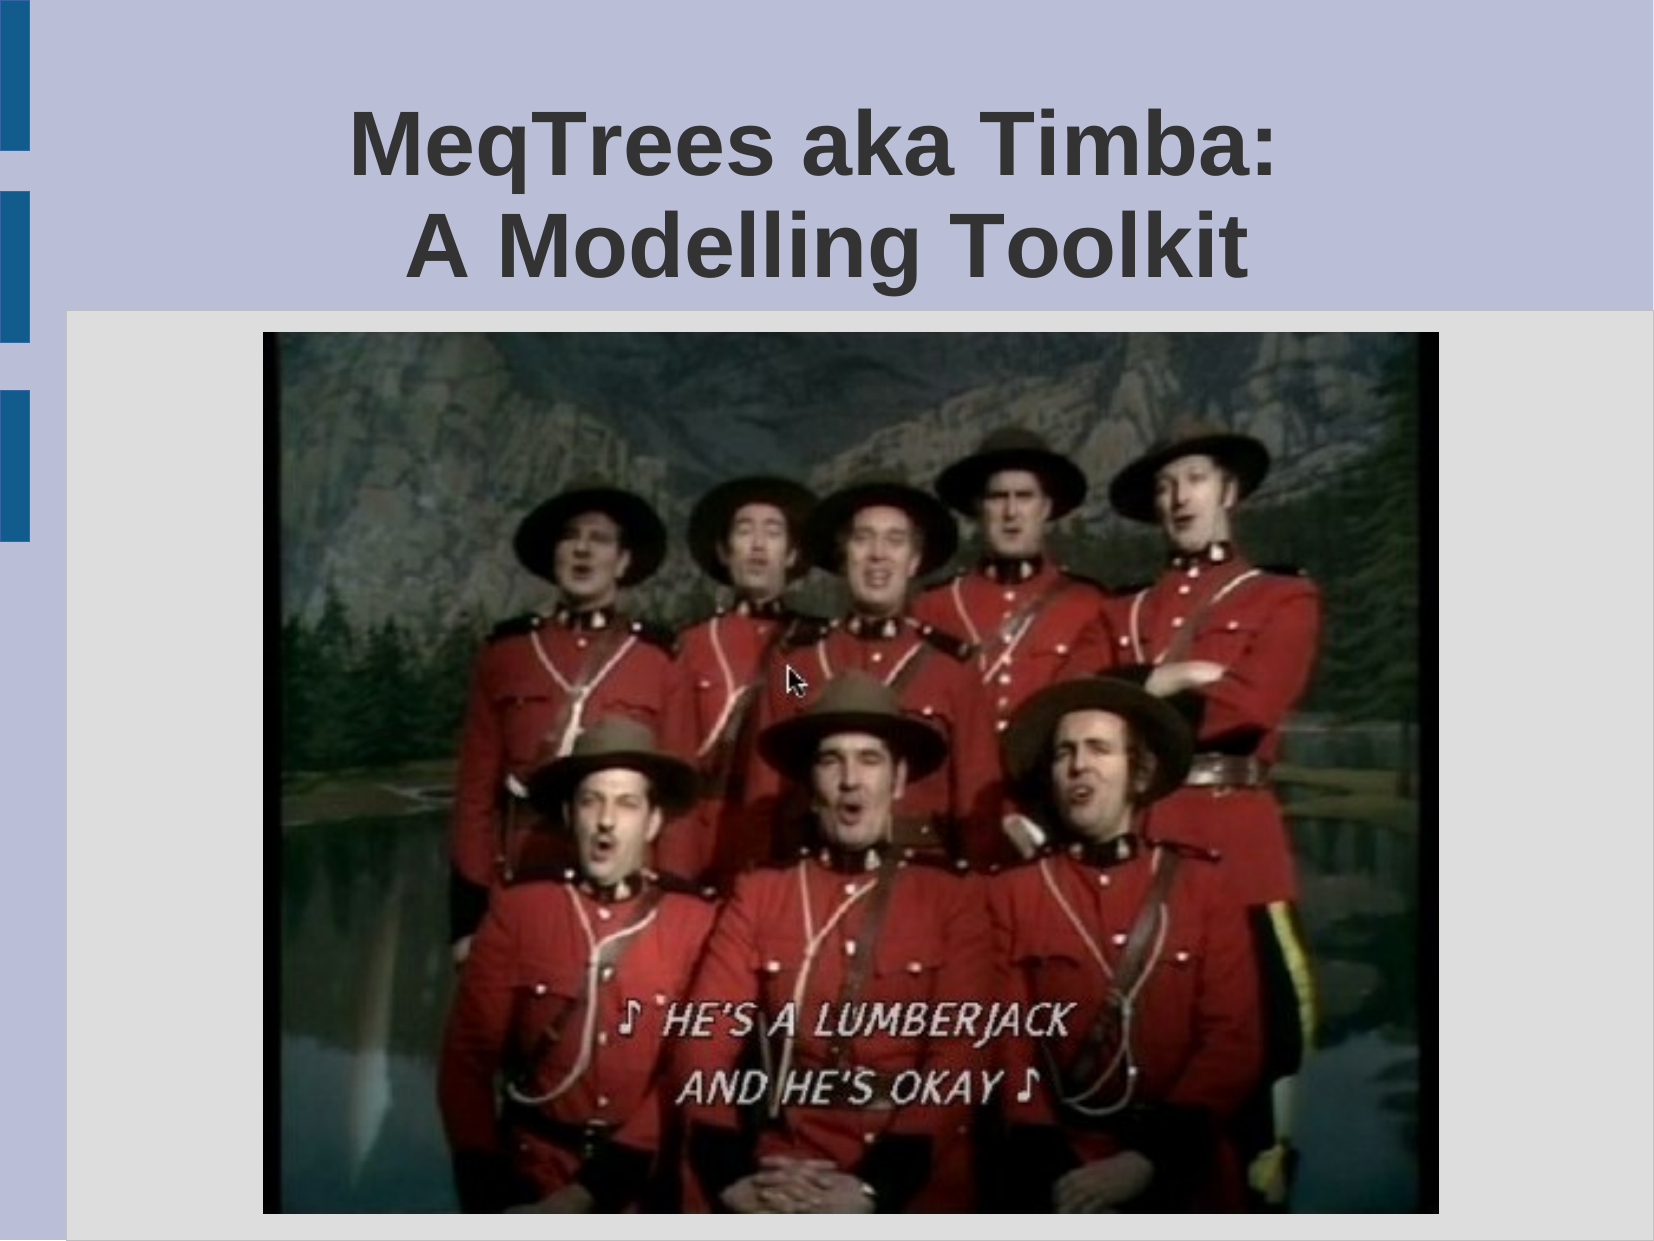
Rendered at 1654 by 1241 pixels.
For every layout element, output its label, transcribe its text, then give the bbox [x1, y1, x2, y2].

title MeqTrees aka Timba: A Modelling Toolkit [121, 91, 1534, 299]
picture [263, 332, 1439, 1214]
